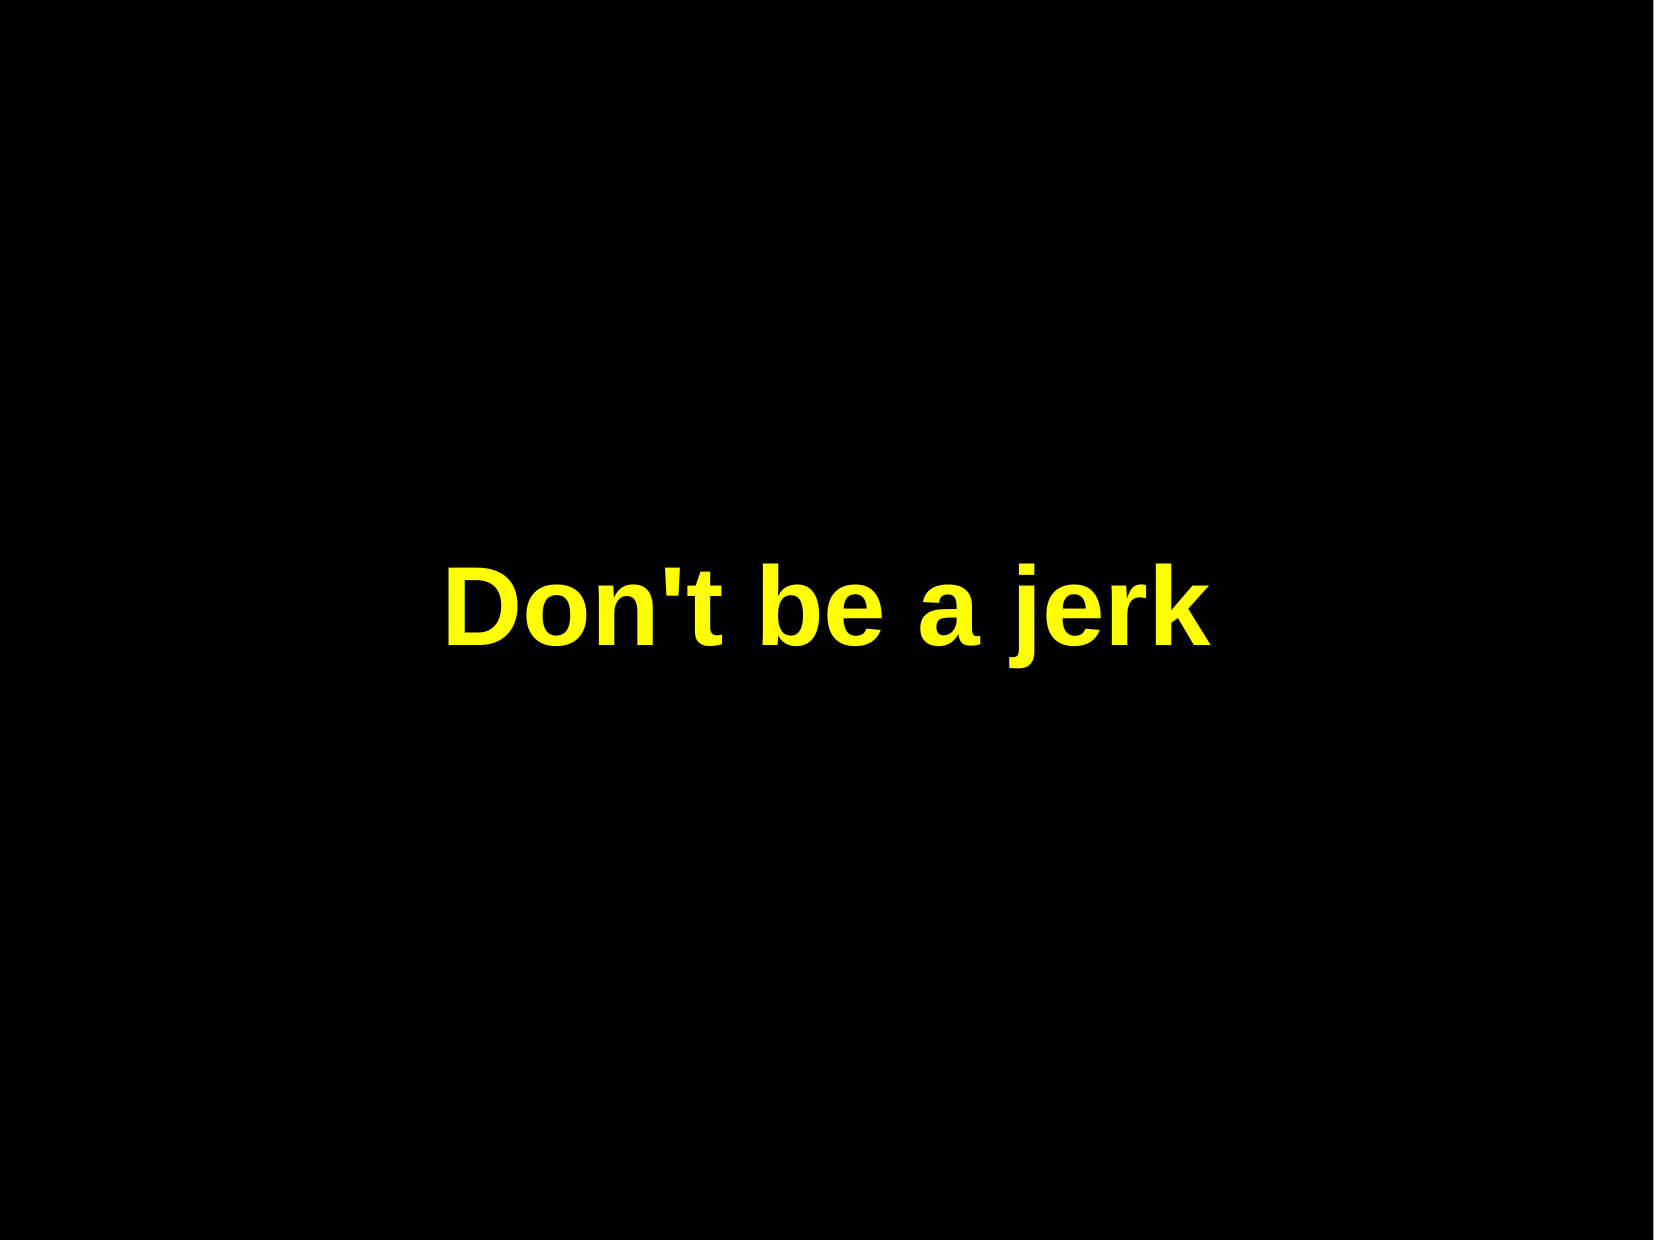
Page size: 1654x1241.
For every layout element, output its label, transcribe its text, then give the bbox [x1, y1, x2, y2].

title Don't be a jerk [82, 49, 1571, 1163]
